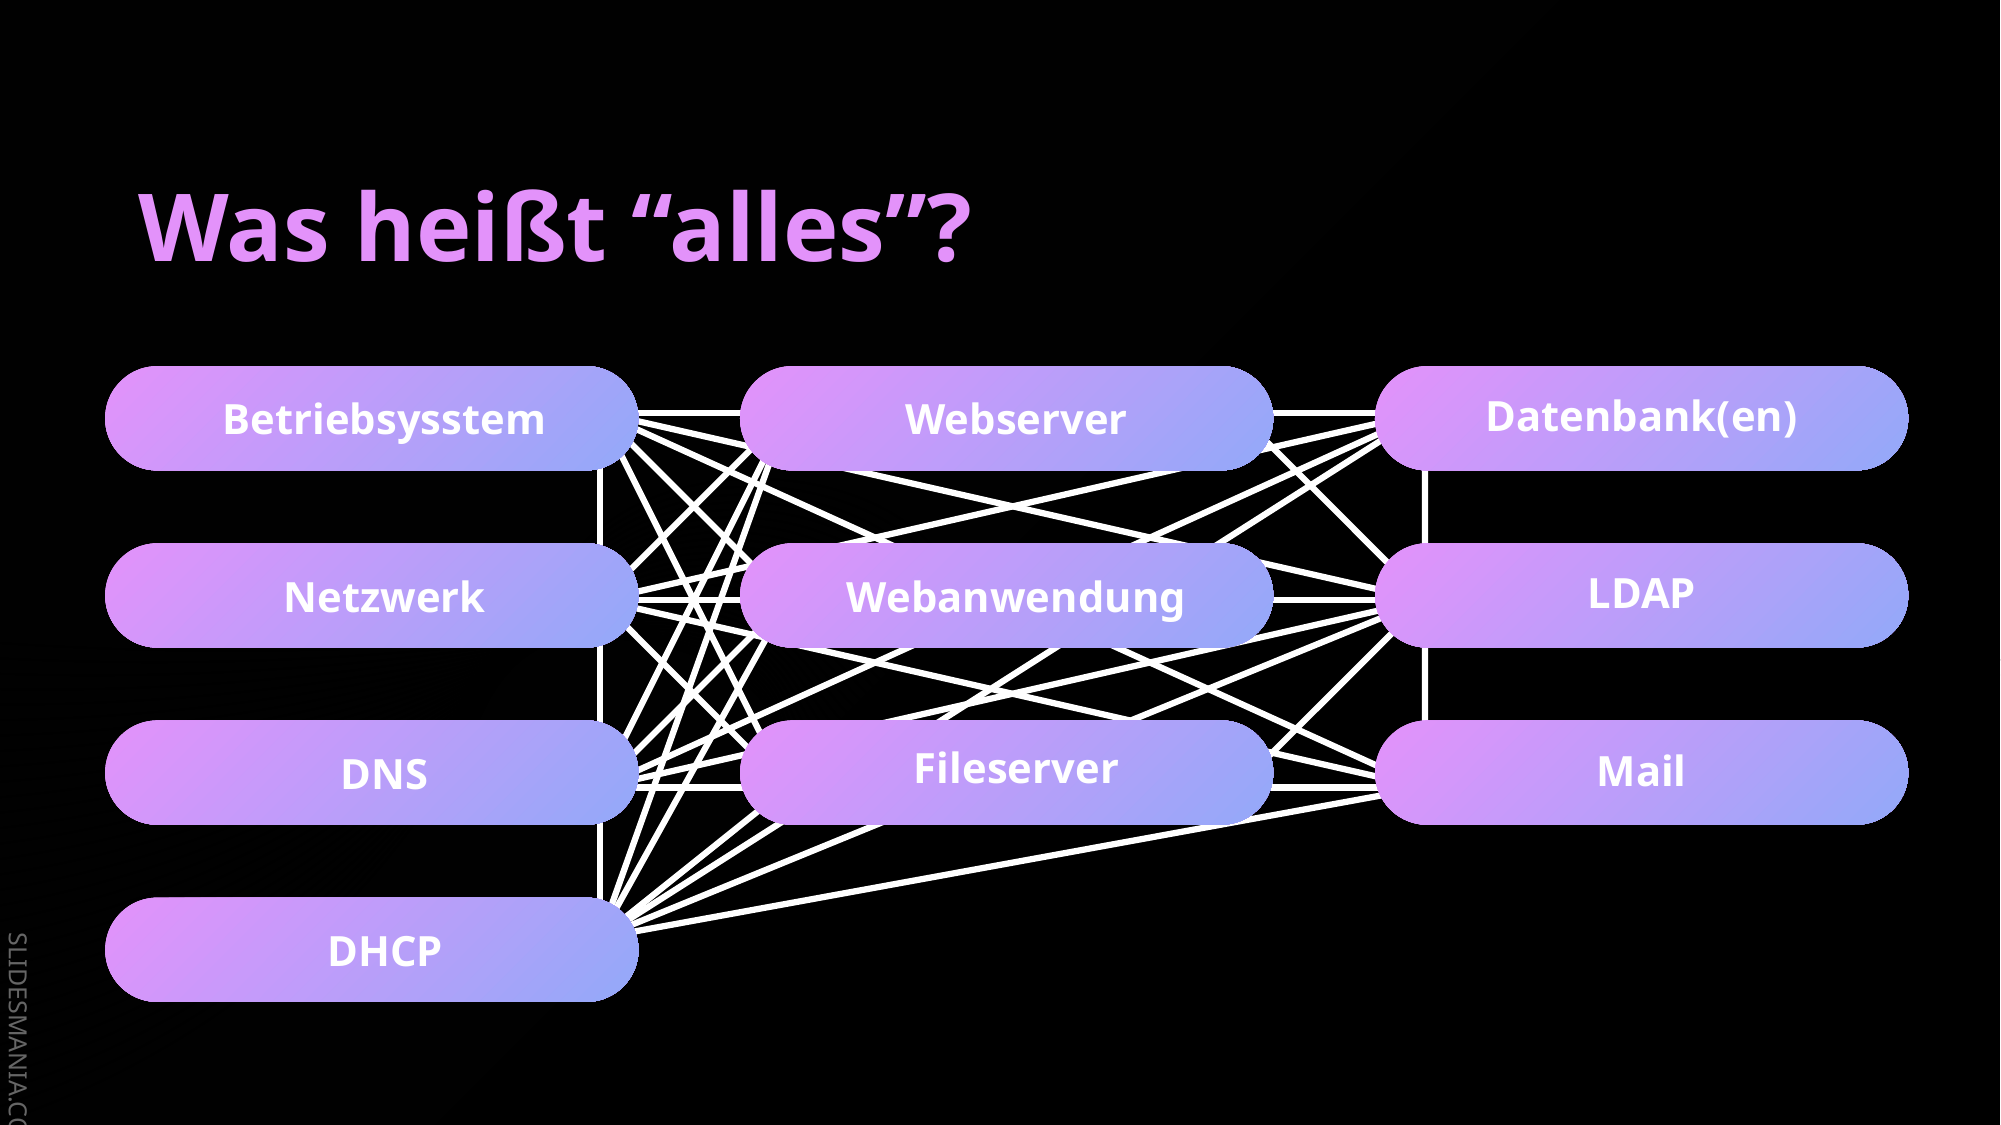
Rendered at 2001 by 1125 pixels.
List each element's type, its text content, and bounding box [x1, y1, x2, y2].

text_box DHCP [118, 897, 652, 997]
subtitle Datenbank(en) [1374, 362, 1909, 463]
text_box [740, 742, 750, 804]
text_box Webanwendung [750, 542, 1284, 643]
title Was heißt “alles”? [118, 147, 1909, 273]
text_box [136, 466, 608, 471]
text_box [105, 383, 118, 453]
text_box [740, 564, 750, 627]
text_box Mail [1375, 716, 1909, 817]
text_box [771, 466, 1242, 471]
text_box [1400, 463, 1883, 471]
text_box [105, 915, 118, 984]
subtitle Betriebsysstem [118, 365, 652, 466]
text_box [1400, 640, 1884, 648]
text_box [760, 814, 1253, 825]
text_box [740, 389, 749, 448]
text_box [135, 820, 608, 825]
text_box DNS [118, 719, 652, 820]
text_box [136, 643, 608, 648]
subtitle Webserver [749, 365, 1284, 466]
text_box [135, 997, 609, 1002]
text_box [770, 643, 1243, 648]
text_box LDAP [1375, 539, 1909, 640]
text_box [105, 738, 118, 807]
text_box [1399, 817, 1884, 825]
text_box Netzwerk [118, 542, 652, 643]
text_box Fileserver [750, 714, 1284, 814]
text_box [105, 561, 118, 630]
